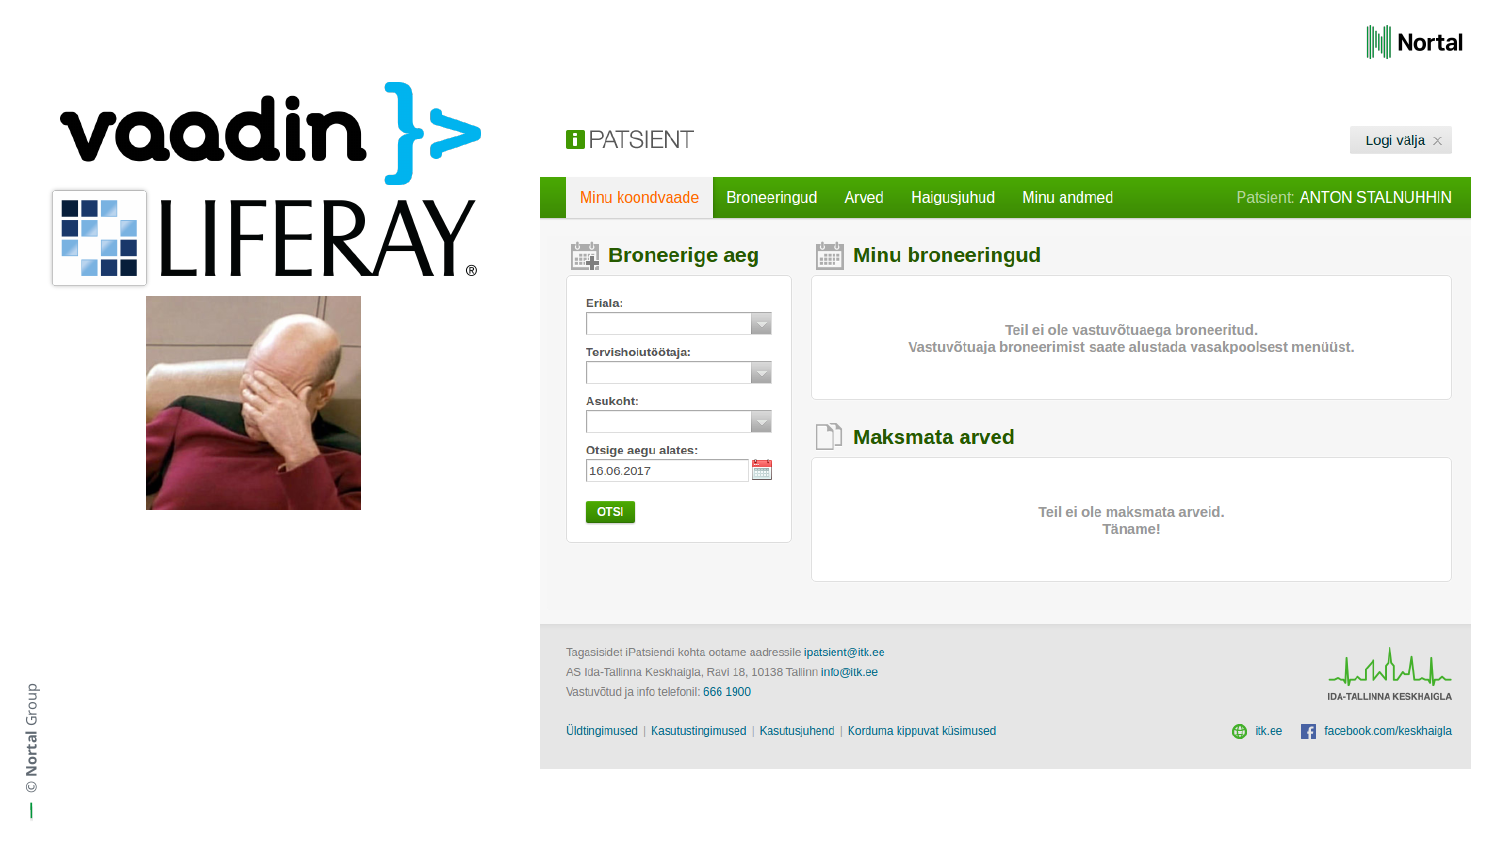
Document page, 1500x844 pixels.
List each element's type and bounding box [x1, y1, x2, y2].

picture [540, 104, 1471, 769]
picture [146, 296, 361, 511]
picture [45, 82, 481, 292]
